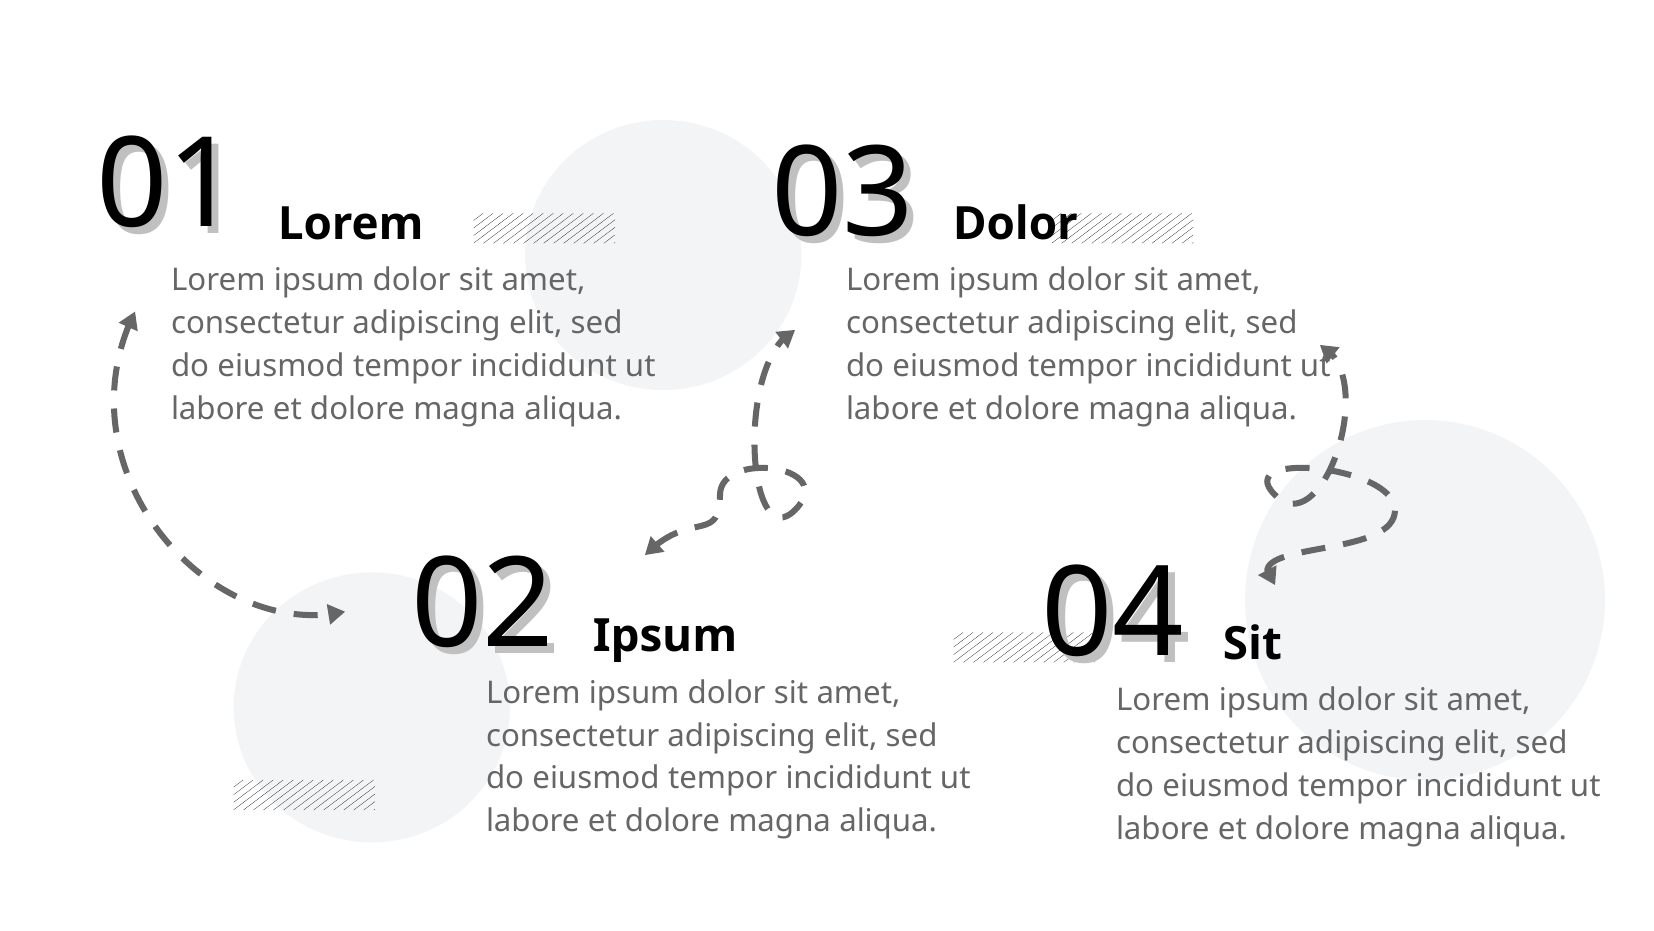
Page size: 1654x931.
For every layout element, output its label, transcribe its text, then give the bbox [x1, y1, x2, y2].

text_box Lorem ipsum dolor sit amet, consectetur adipiscing elit, sed do eiusmod tempor incididunt ut labore et dolore magna aliqua. [1101, 670, 1627, 856]
text_box 03 [756, 94, 937, 281]
text_box 04 [1026, 514, 1207, 701]
text_box Lorem ipsum dolor sit amet, consectetur adipiscing elit, sed do eiusmod tempor incididunt ut labore et dolore magna aliqua. [156, 250, 682, 436]
text_box Sit [1208, 602, 1464, 681]
text_box Lorem ipsum dolor sit amet, consectetur adipiscing elit, sed do eiusmod tempor incididunt ut labore et dolore magna aliqua. [831, 250, 1357, 436]
text_box Lorem ipsum dolor sit amet, consectetur adipiscing elit, sed do eiusmod tempor incididunt ut labore et dolore magna aliqua. [471, 662, 997, 849]
text_box Dolor [938, 182, 1194, 261]
text_box Ipsum [578, 595, 834, 673]
text_box 01 [81, 85, 262, 271]
text_box Lorem [263, 182, 519, 261]
text_box 02 [396, 505, 577, 691]
